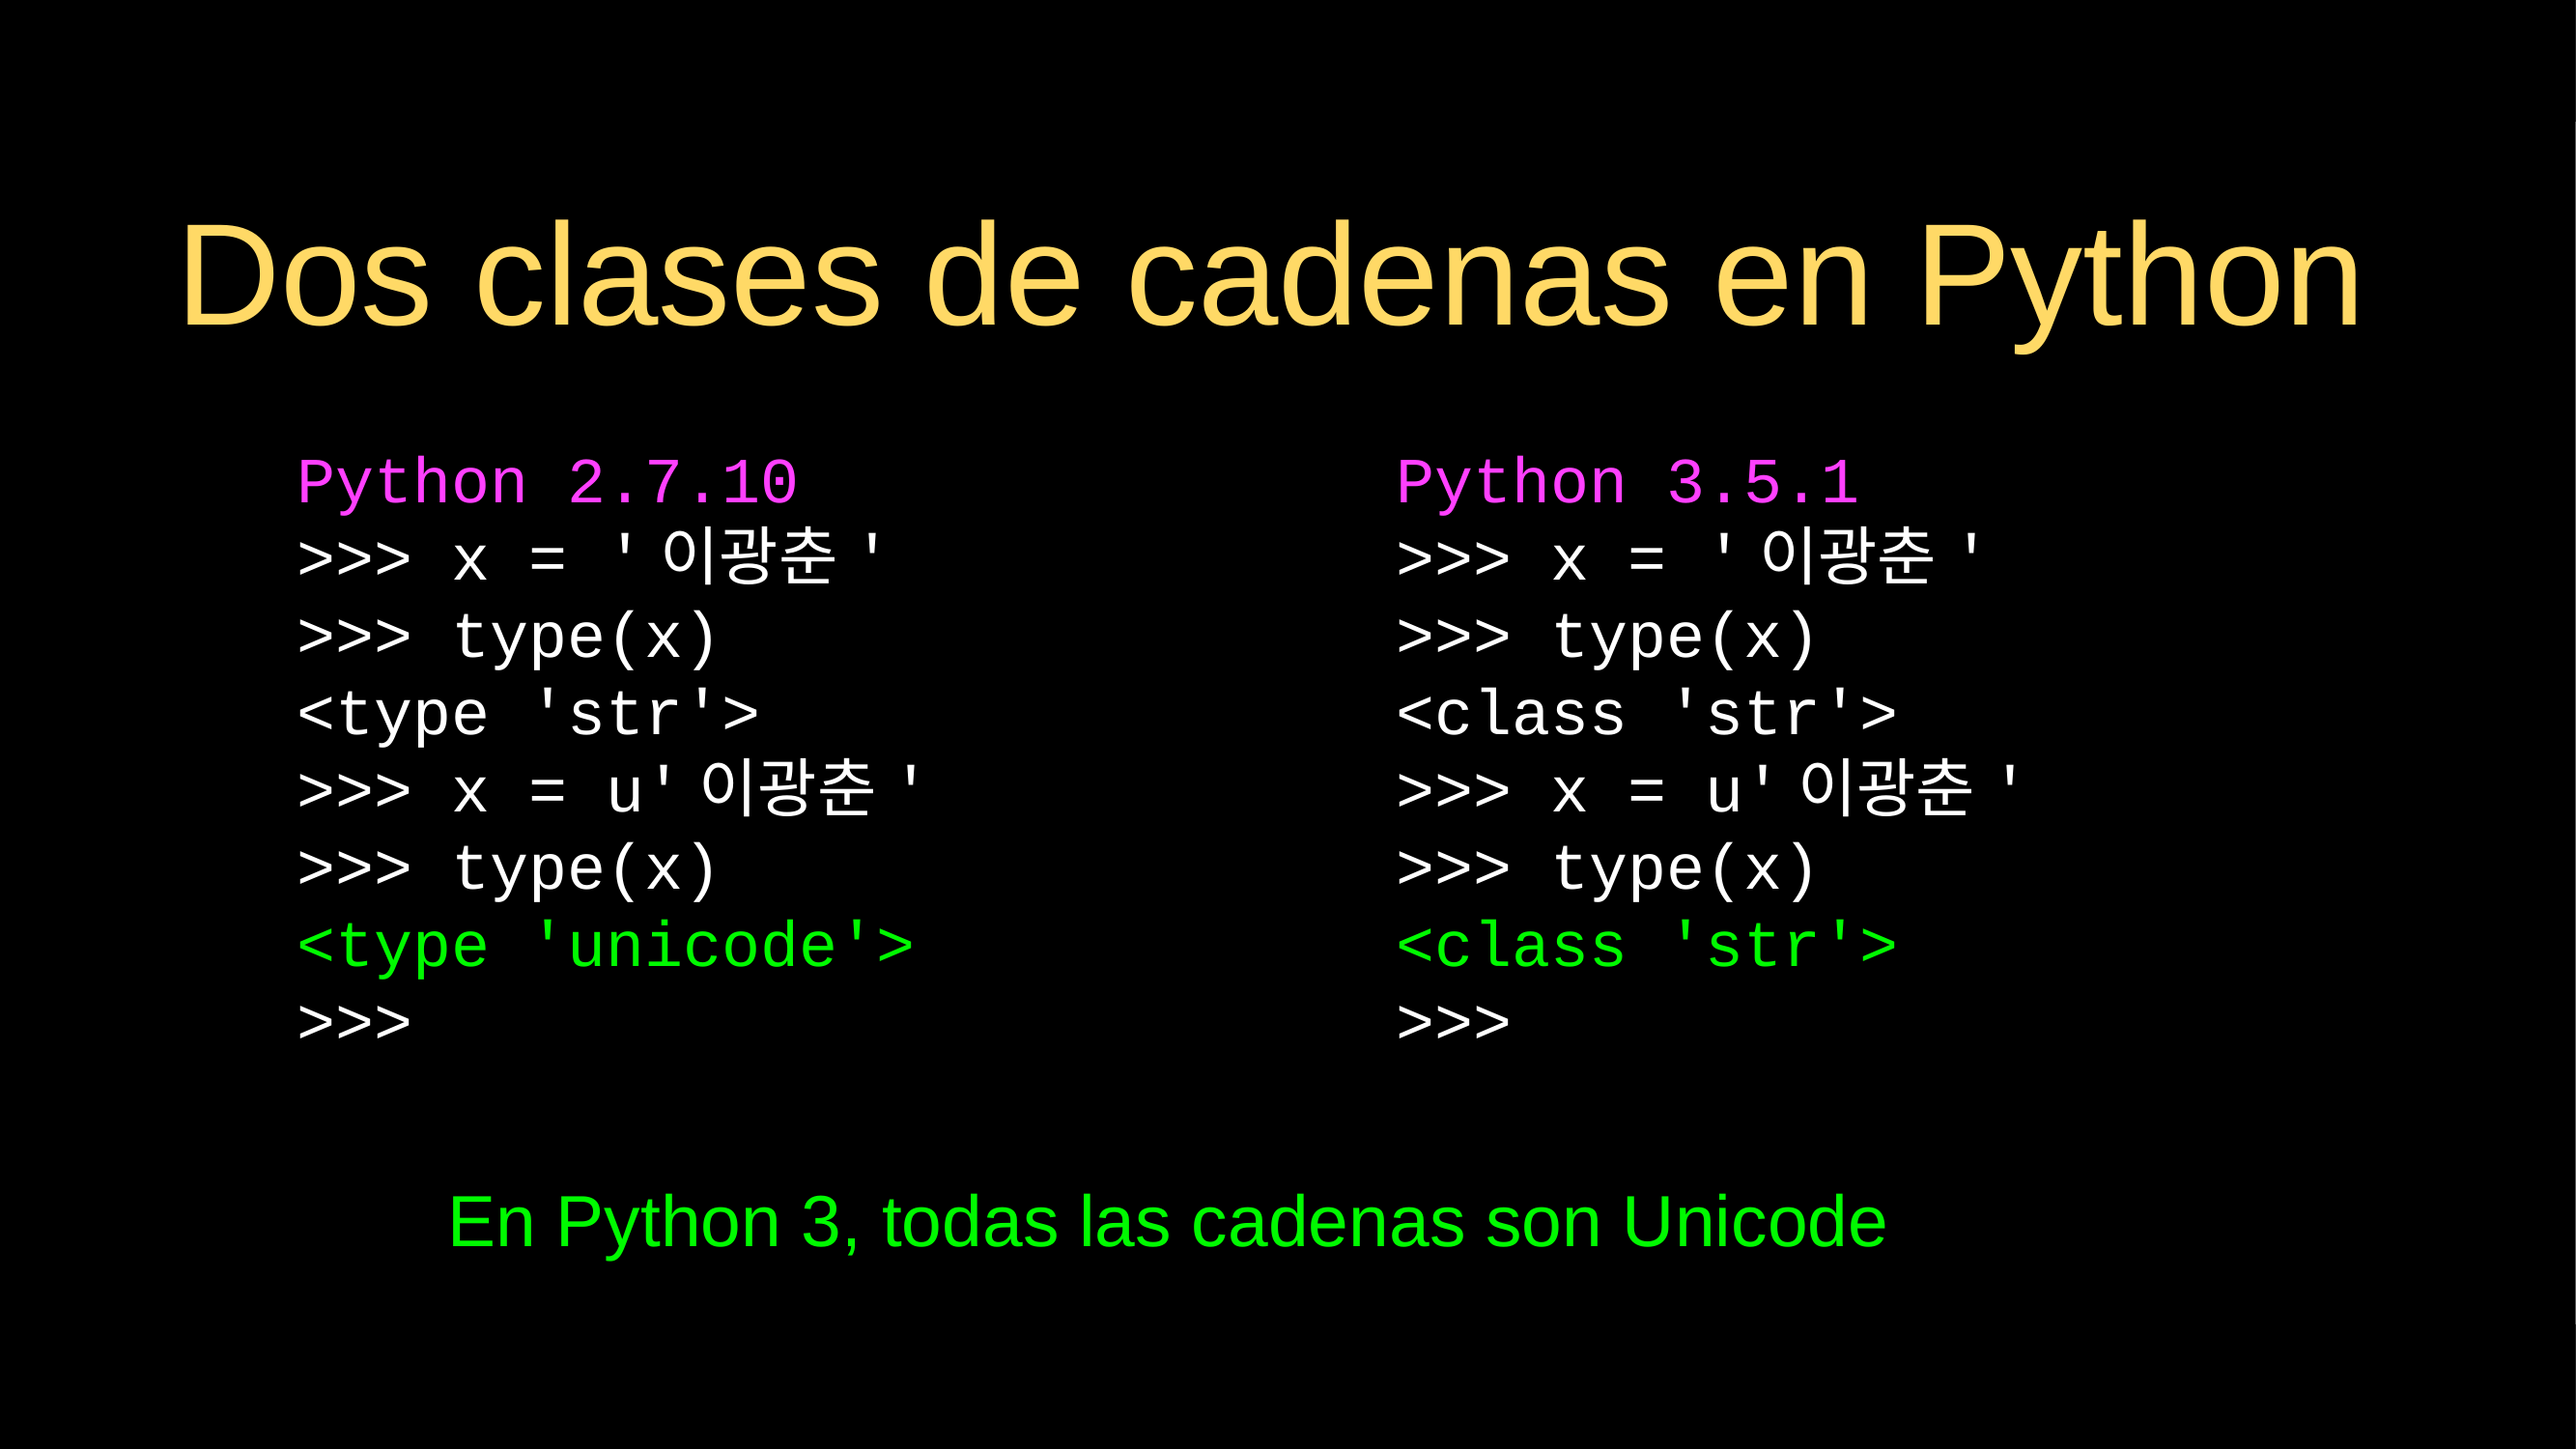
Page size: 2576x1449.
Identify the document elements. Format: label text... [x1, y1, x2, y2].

text_box En Python 3, todas las cadenas son Unicode [433, 1167, 1996, 1269]
text_box Python 2.7.10 >>> x = '이광춘' >>> type(x) <type 'str'> >>> x = u'이광춘' >>> type(x) <type 'unicode'> >>> [282, 431, 1291, 1065]
title Dos clases de cadenas en Python [0, 131, 2544, 403]
text_box Python 3.5.1 >>> x = '이광춘' >>> type(x) <class 'str'> >>> x = u'이광춘' >>> type(x) <class 'str'> >>> [1381, 431, 2378, 1065]
